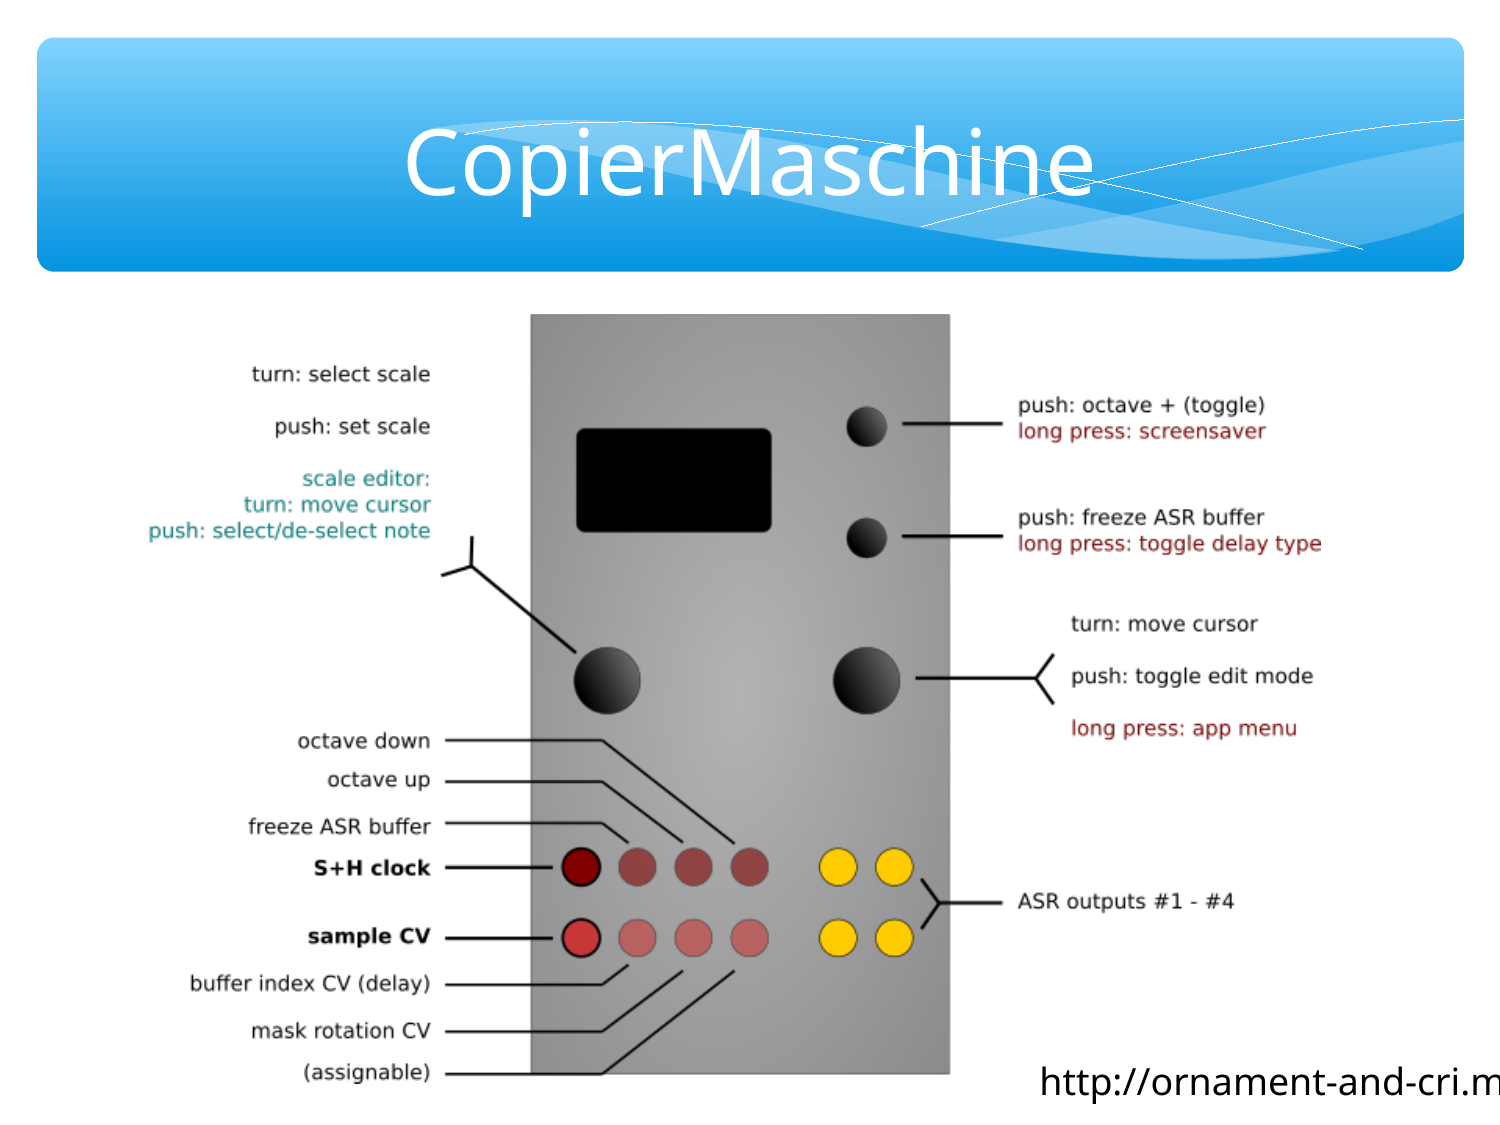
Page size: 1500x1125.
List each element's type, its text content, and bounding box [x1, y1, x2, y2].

picture [142, 314, 1321, 1084]
title CopierMaschine [75, 40, 1426, 276]
text_box http://ornament-and-cri.me [1024, 1050, 1486, 1111]
